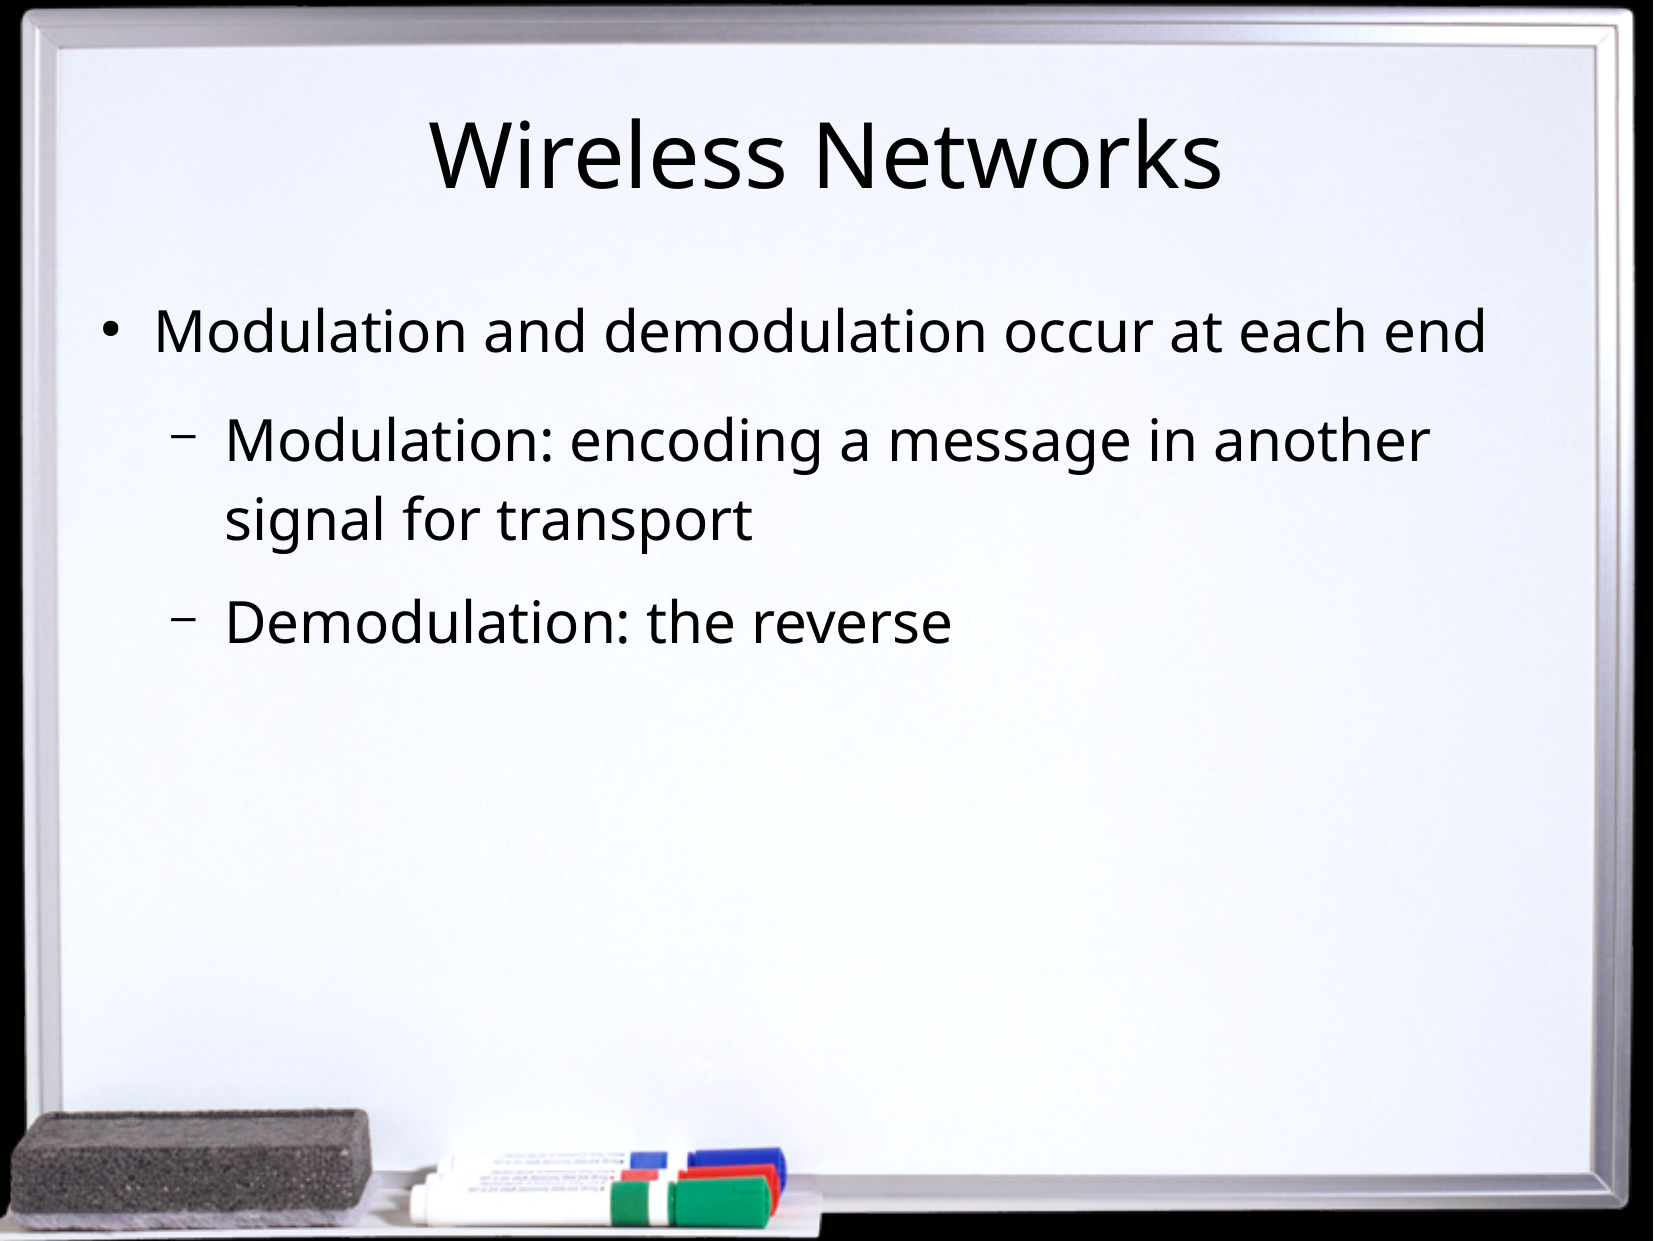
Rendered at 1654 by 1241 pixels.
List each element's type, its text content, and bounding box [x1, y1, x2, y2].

list Modulation and demodulation occur at each end Modulation: encoding a message in another signal for transport Demodulation: the reverse [82, 290, 1571, 1109]
picture [0, 0, 1654, 1241]
title Wireless Networks [82, 49, 1571, 257]
